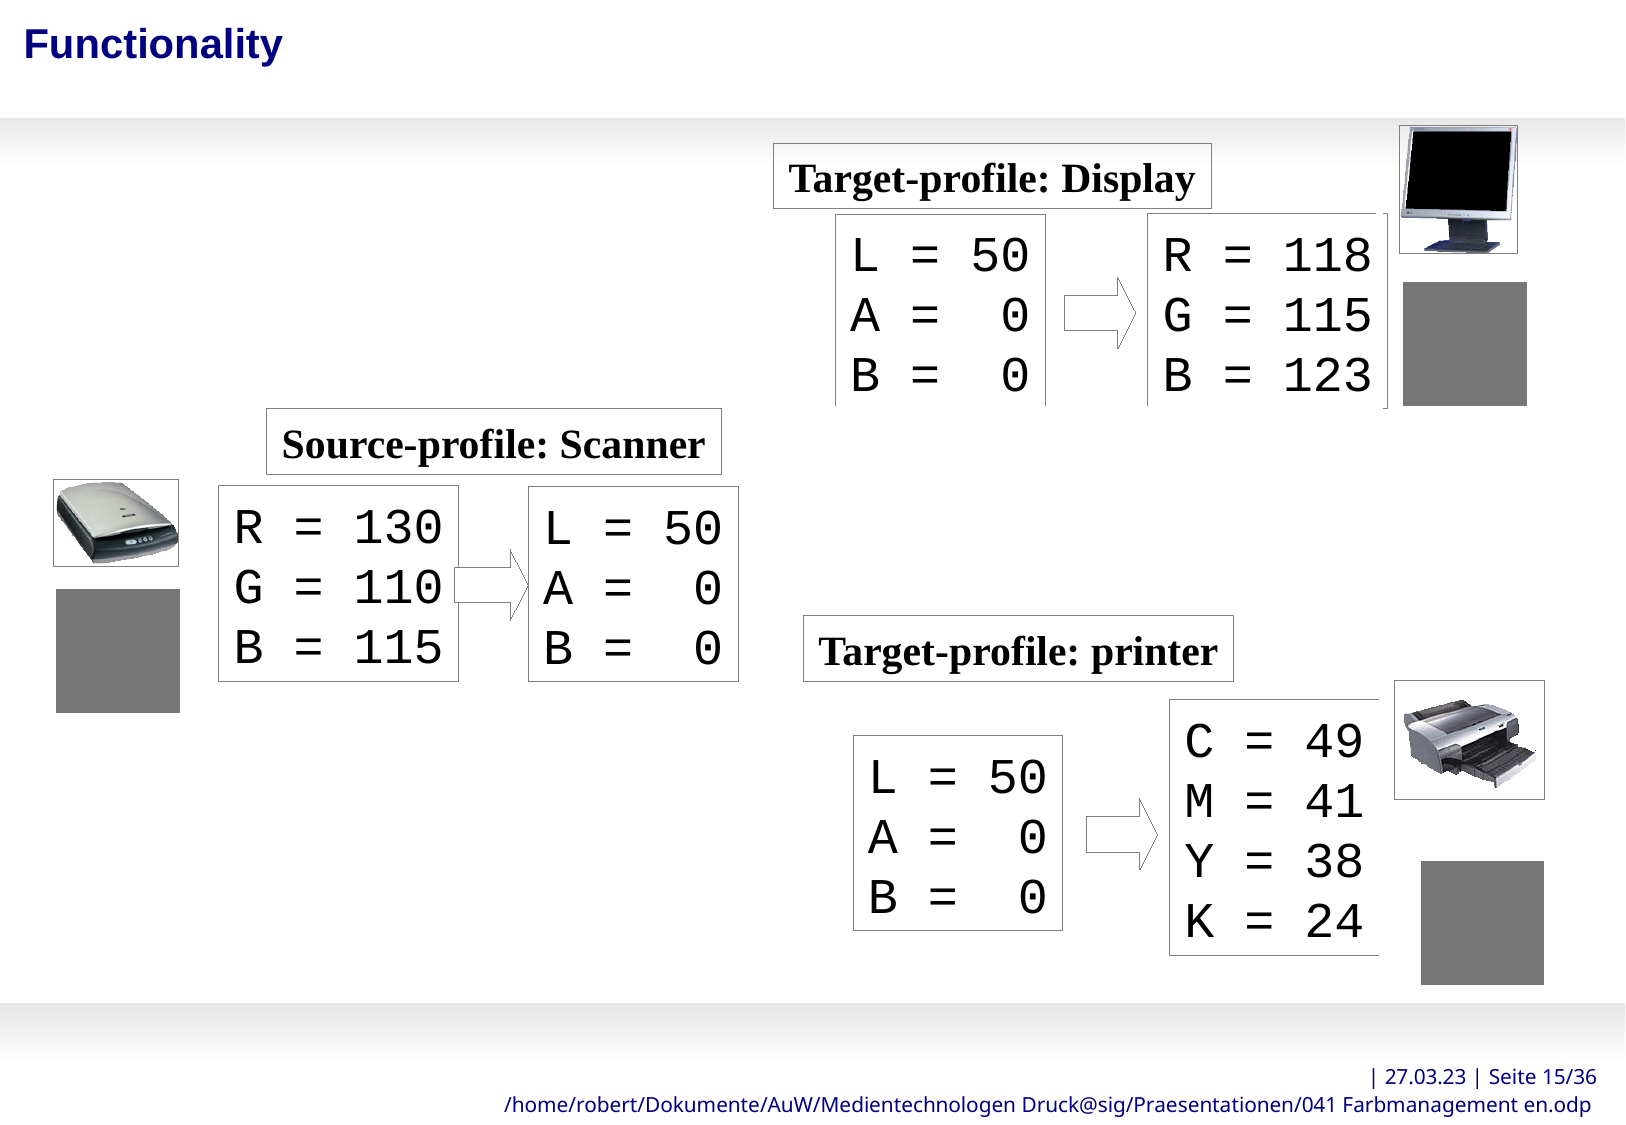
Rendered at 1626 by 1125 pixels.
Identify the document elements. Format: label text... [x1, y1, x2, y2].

text_box L = 50 A = 0 B = 0 [853, 735, 1063, 931]
picture [1399, 125, 1518, 254]
text_box L = 50 A = 0 B = 0 [528, 486, 739, 682]
title Functionality [23, 11, 1600, 130]
text_box [1399, 278, 1530, 409]
text_box [53, 586, 184, 716]
text_box [1064, 277, 1136, 349]
text_box R = 118 G = 115 B = 123 [1147, 213, 1376, 406]
picture [1394, 680, 1545, 800]
text_box R = 130 G = 110 B = 115 [218, 485, 459, 682]
text_box [1417, 857, 1548, 988]
picture [53, 479, 179, 567]
text_box Target-profile: printer [803, 615, 1234, 682]
text_box Source-profile: Scanner [266, 408, 722, 475]
text_box L = 50 A = 0 B = 0 [835, 214, 1046, 406]
text_box Target-profile: Display [773, 143, 1212, 209]
text_box R = 118 G = 115 B = 123 [1383, 213, 1388, 409]
text_box C = 49 M = 41 Y = 38 K = 24 [1169, 699, 1379, 956]
text_box [454, 549, 529, 621]
text_box [1086, 798, 1158, 870]
